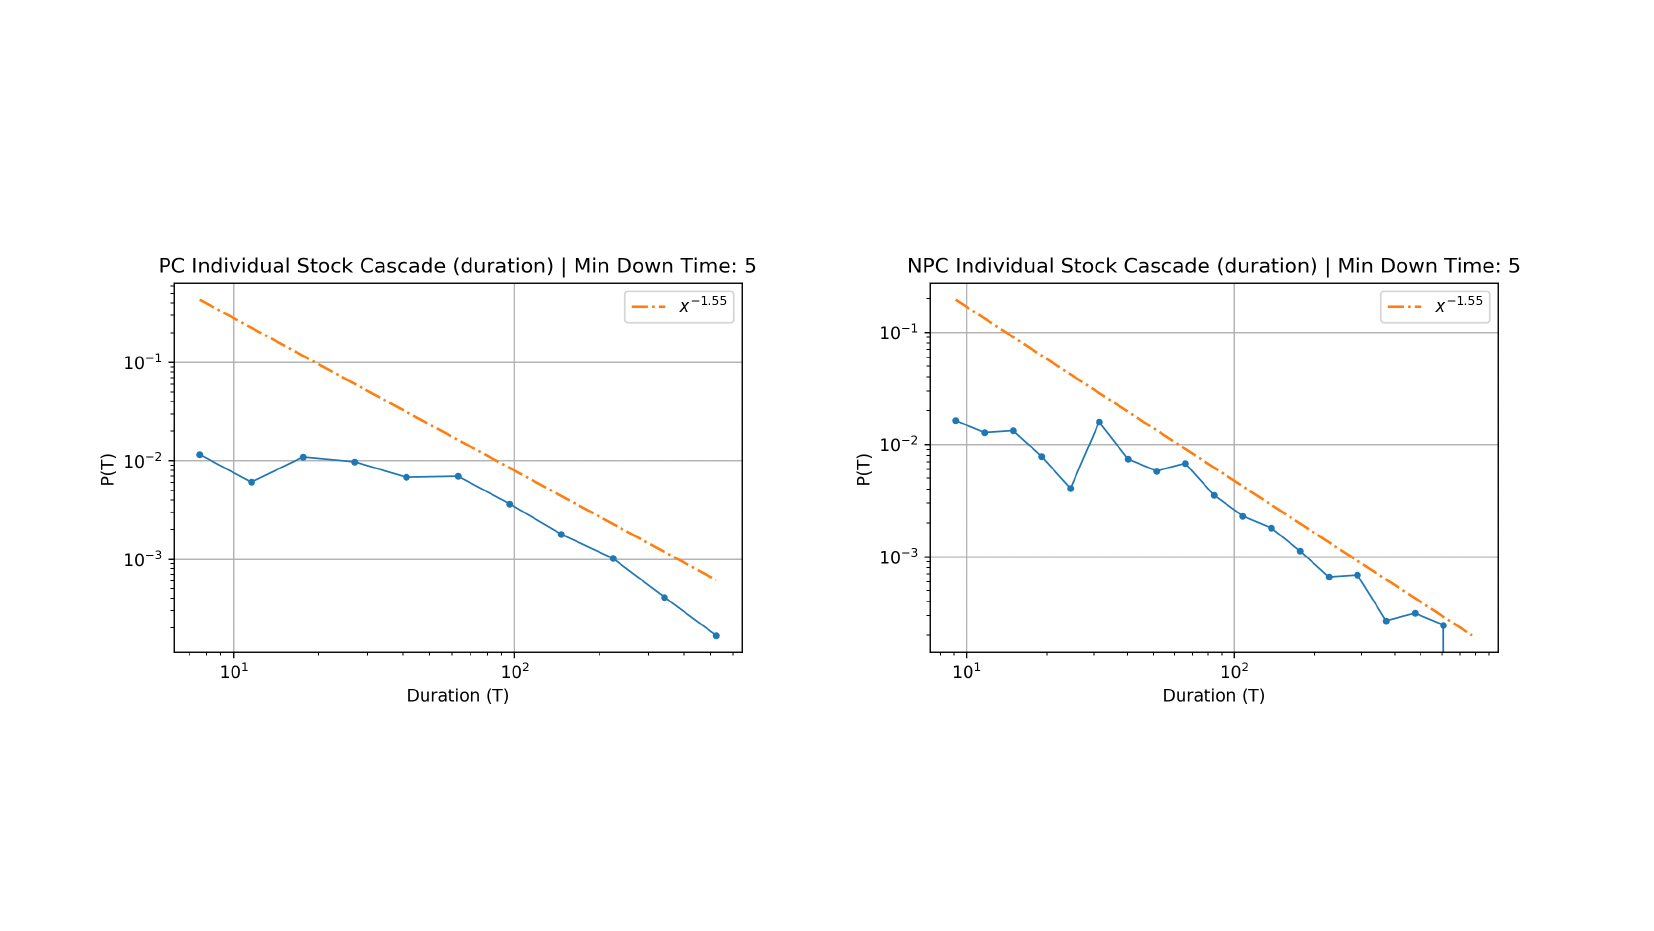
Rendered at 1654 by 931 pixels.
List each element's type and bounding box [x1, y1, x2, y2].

picture [82, 224, 815, 713]
picture [838, 224, 1571, 713]
